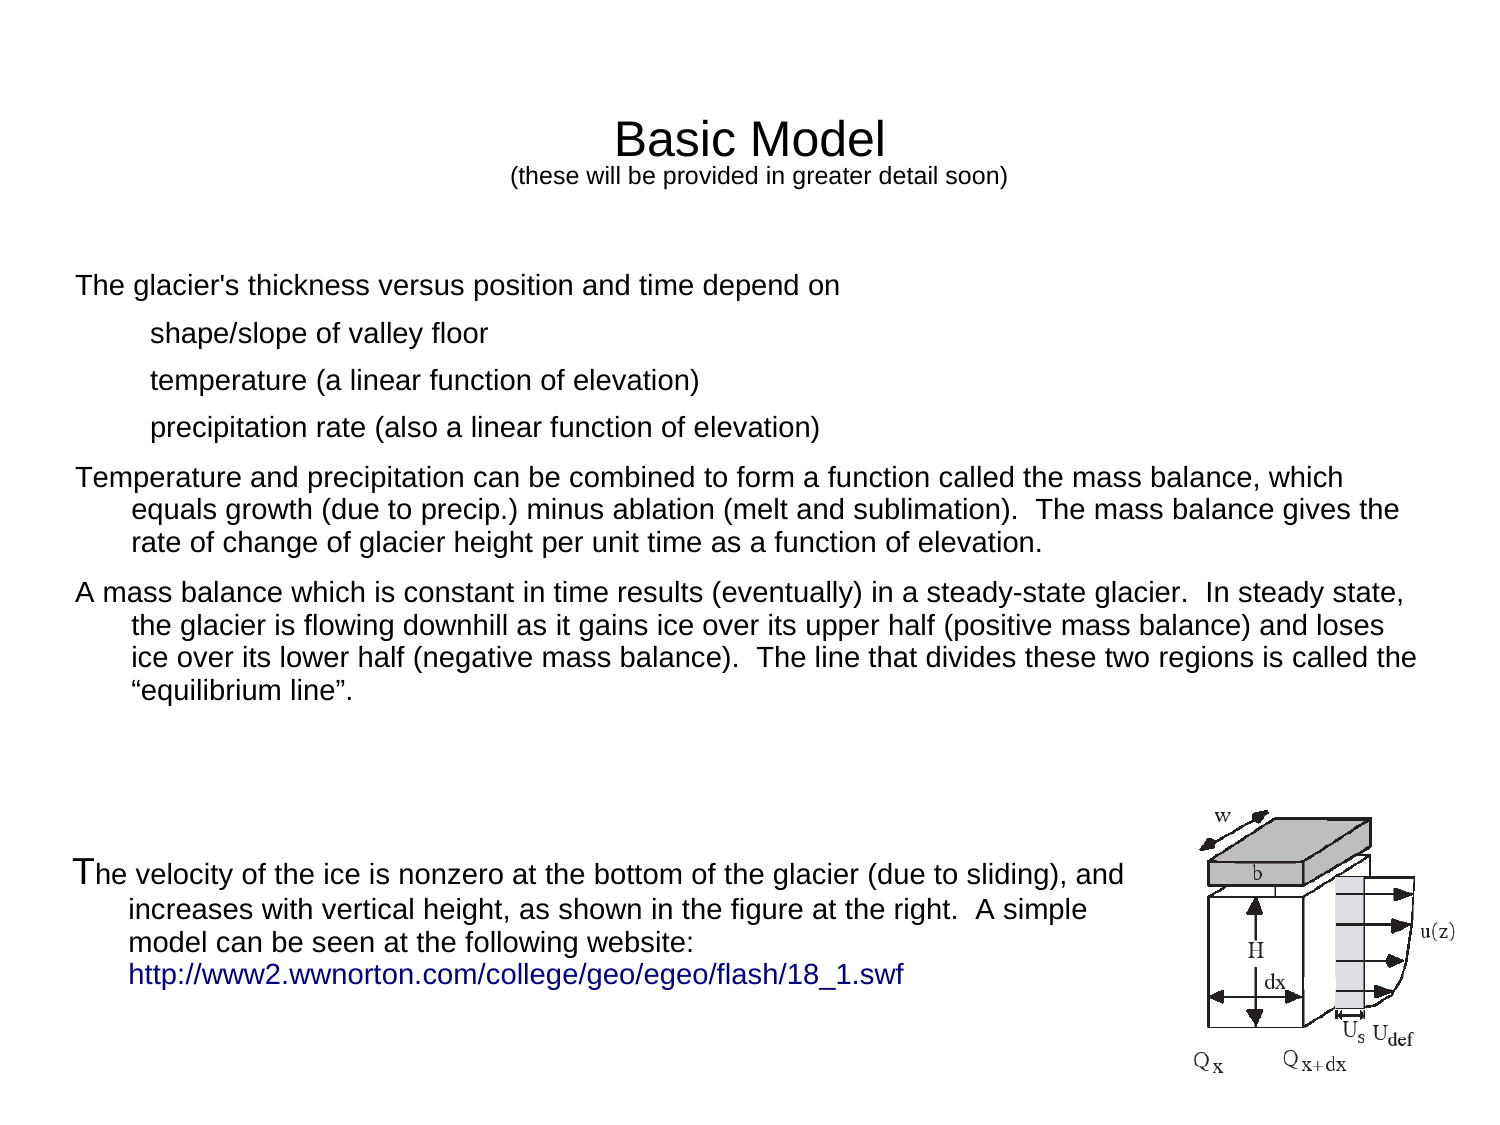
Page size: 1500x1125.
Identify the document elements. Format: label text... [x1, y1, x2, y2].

text_box (these will be provided in greater detail soon) [495, 154, 1096, 207]
text_box The velocity of the ice is nonzero at the bottom of the glacier (due to sliding), and increases with vertical height, as shown in the figure at the right. A simple model can be seen at the following website: http://www2.wwnorton.com/college/geo/egeo/flash/18_1.swf [57, 843, 1183, 1045]
list The glacier's thickness versus position and time depend on shape/slope of valley floor temperature (a linear function of elevation) precipitation rate (also a linear function of elevation) Temperature and precipitation can be combined to form a function called the mass balance, which equals growth (due to precip.) minus ablation (melt and sublimation). The mass balance gives the rate of change of glacier height per unit time as a function of elevation. A mass balance which is constant in time results (eventually) in a steady-state glacier. In steady state, the glacier is flowing downhill as it gains ice over its upper half (positive mass balance) and loses ice over its lower half (negative mass balance). The line that divides these two regions is called the “equilibrium line”. [75, 269, 1426, 826]
picture [1175, 796, 1463, 1086]
title Basic Model [75, 52, 1426, 226]
text_box [1183, 900, 1238, 985]
